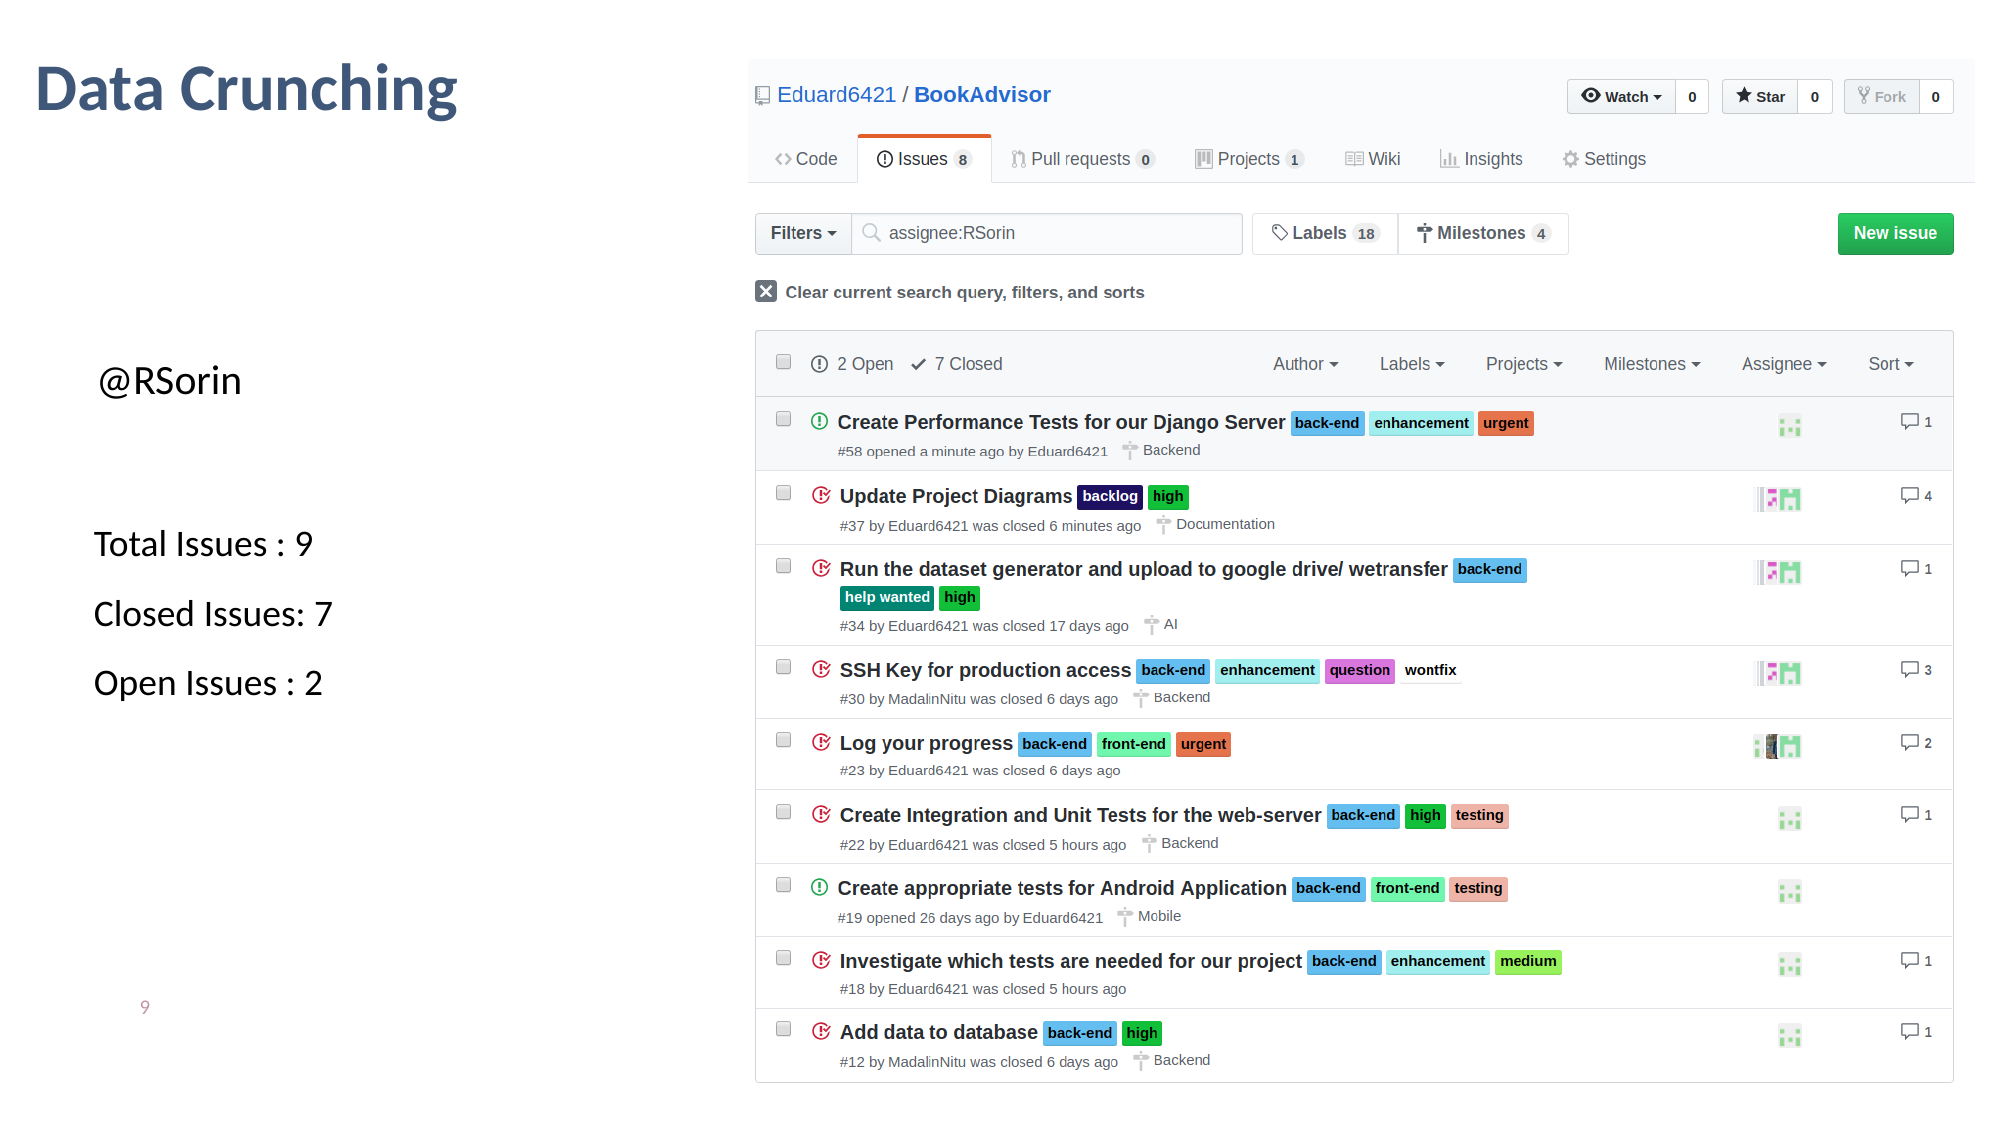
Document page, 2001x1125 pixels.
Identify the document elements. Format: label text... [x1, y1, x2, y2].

title Data Crunching [30, 41, 721, 136]
list @RSorin [90, 358, 748, 646]
picture [748, 60, 1975, 1090]
list Total Issues : 9 Closed Issues: 7 Open Issues : 2 [88, 523, 748, 811]
text_box [105, 993, 170, 1033]
